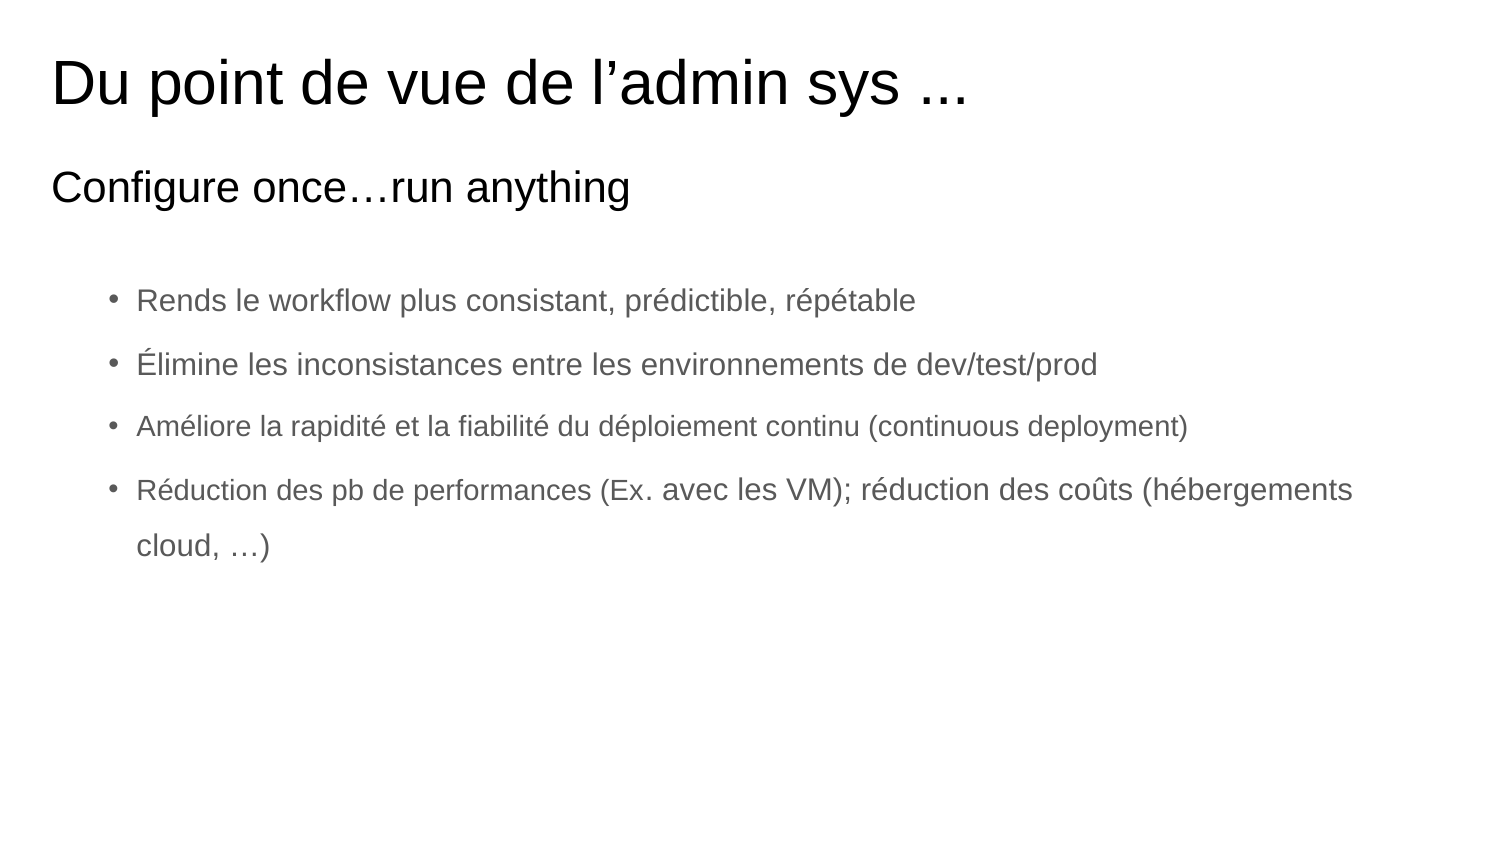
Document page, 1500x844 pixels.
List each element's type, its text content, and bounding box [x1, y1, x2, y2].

title Du point de vue de l’admin sys ... [39, 34, 1458, 135]
list Configure once…run anything Rends le workflow plus consistant, prédictible, répétable Élimine les inconsistances entre les environnements de dev/test/prod Améliore la rapidité et la fiabilité du déploiement continu (continuous deployment) Réduction des pb de performances (Ex. avec les VM); réduction des coûts (hébergements cloud, …) [39, 159, 1458, 755]
